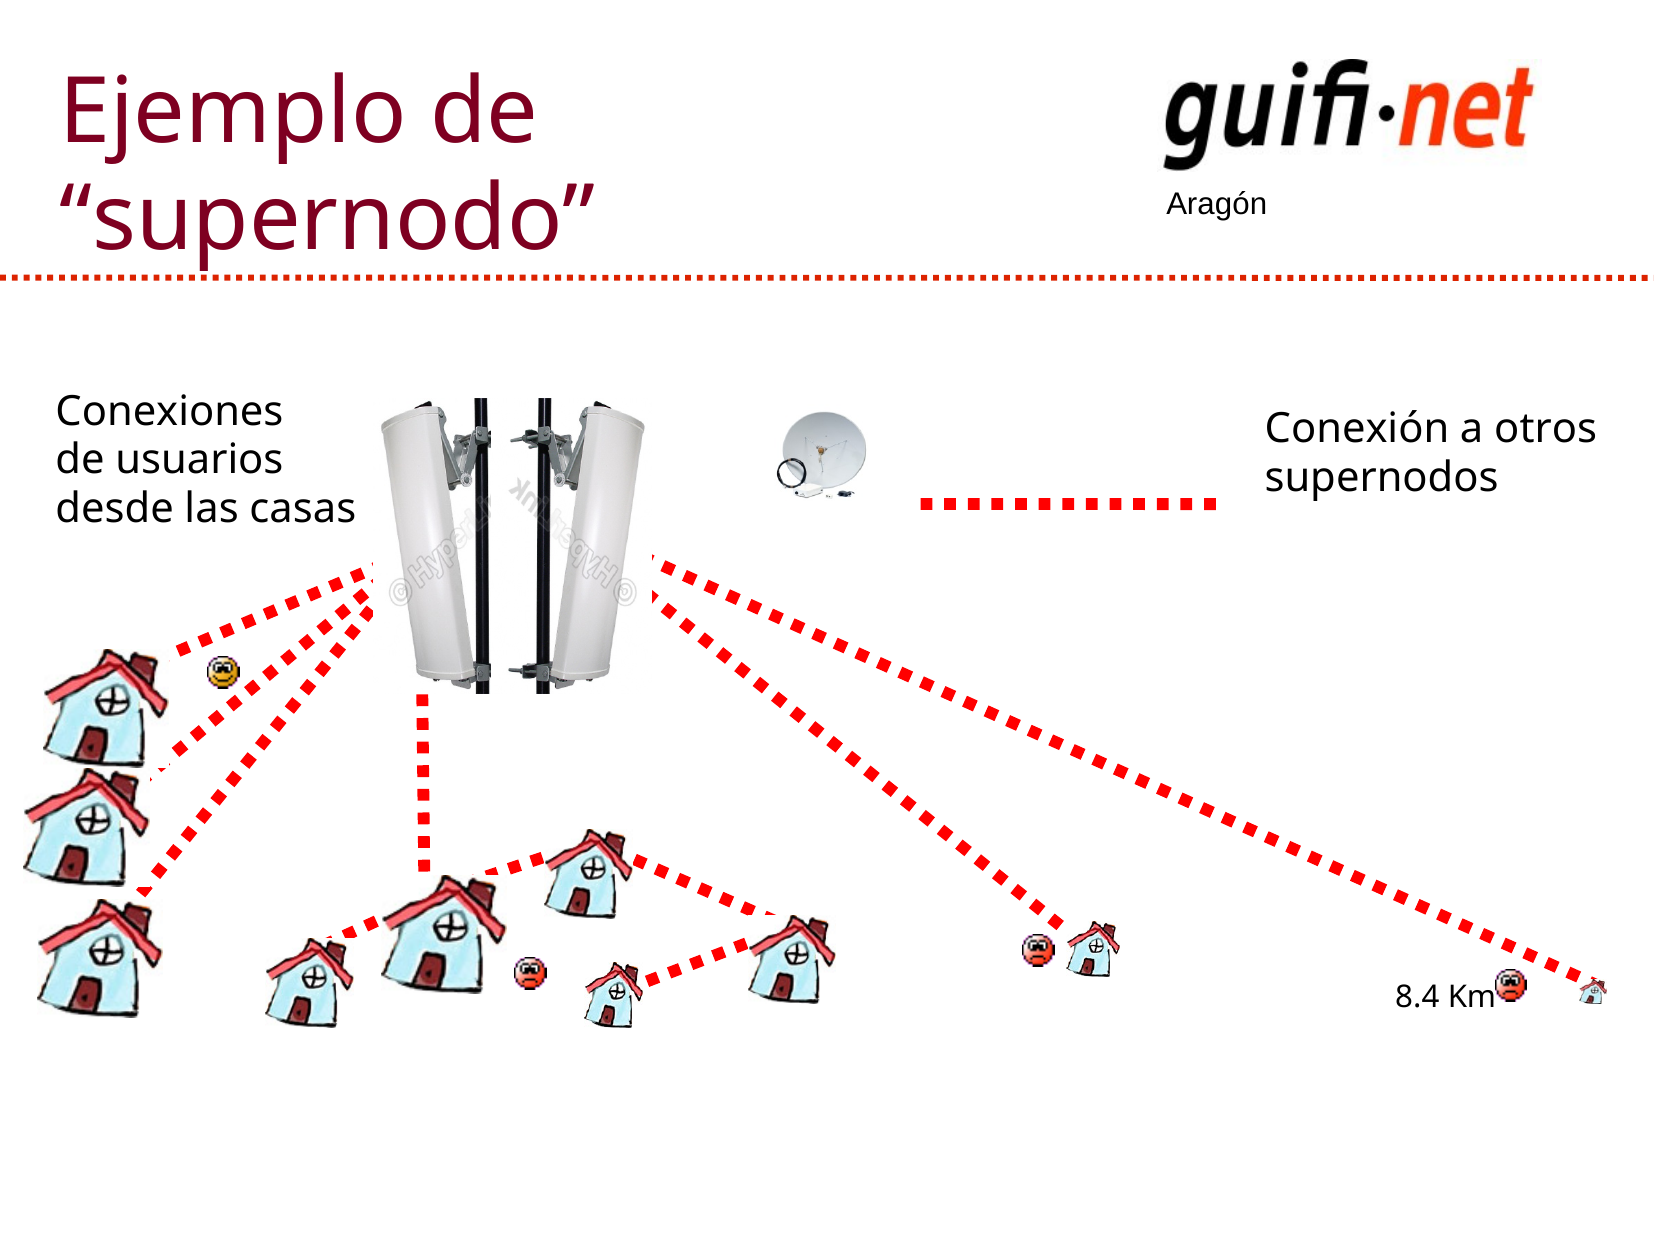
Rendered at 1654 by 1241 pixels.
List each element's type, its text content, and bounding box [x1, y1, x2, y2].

picture [748, 915, 836, 1004]
picture [1157, 59, 1542, 172]
picture [1495, 969, 1527, 1002]
picture [1022, 934, 1055, 967]
picture [373, 398, 652, 694]
picture [37, 899, 163, 1018]
picture [584, 962, 643, 1028]
text_box Conexión a otros supernodos [1249, 394, 1654, 616]
picture [1579, 979, 1607, 1004]
picture [514, 957, 547, 990]
picture [265, 938, 354, 1028]
picture [381, 875, 507, 994]
picture [774, 404, 870, 501]
picture [23, 649, 169, 887]
text_box 8.4 Km [1380, 969, 1569, 1029]
picture [544, 829, 633, 919]
picture [207, 656, 240, 689]
picture [1066, 921, 1120, 977]
title Ejemplo de “supernodo” [59, 55, 1093, 270]
text_box Conexiones de usuarios desde las casas [40, 377, 414, 561]
